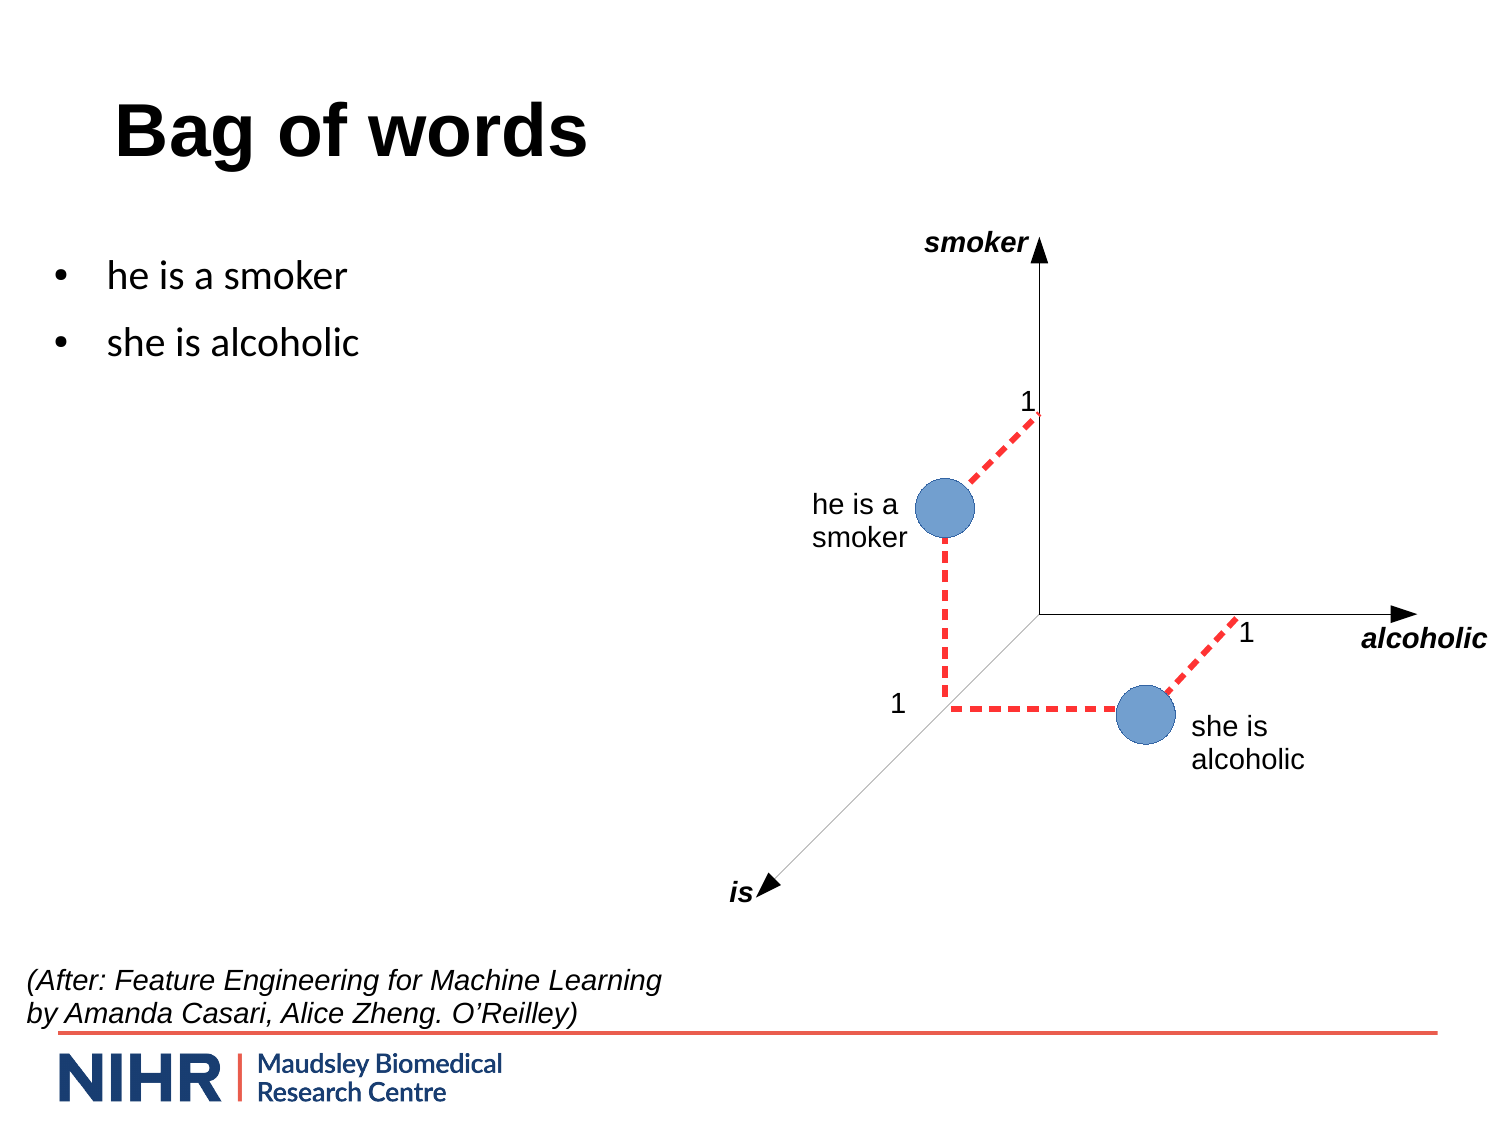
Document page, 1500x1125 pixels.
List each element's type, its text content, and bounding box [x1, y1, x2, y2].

text_box Bag of words [100, 84, 1105, 180]
text_box smoker [909, 218, 1044, 267]
text_box he is a smoker [797, 480, 923, 562]
text_box alcoholic [1346, 614, 1500, 662]
text_box 1 [1223, 608, 1270, 656]
text_box [923, 478, 975, 538]
text_box 1 [875, 679, 922, 727]
text_box is [714, 868, 769, 916]
text_box (After: Feature Engineering for Machine Learning by Amanda Casari, Alice Zheng. O’Reilley) [11, 956, 678, 1038]
text_box 1 [1005, 377, 1052, 426]
text_box [1116, 685, 1176, 745]
list he is a smoker she is alcoholic [35, 259, 650, 506]
picture [29, 1038, 531, 1125]
text_box she is alcoholic [1176, 702, 1321, 784]
